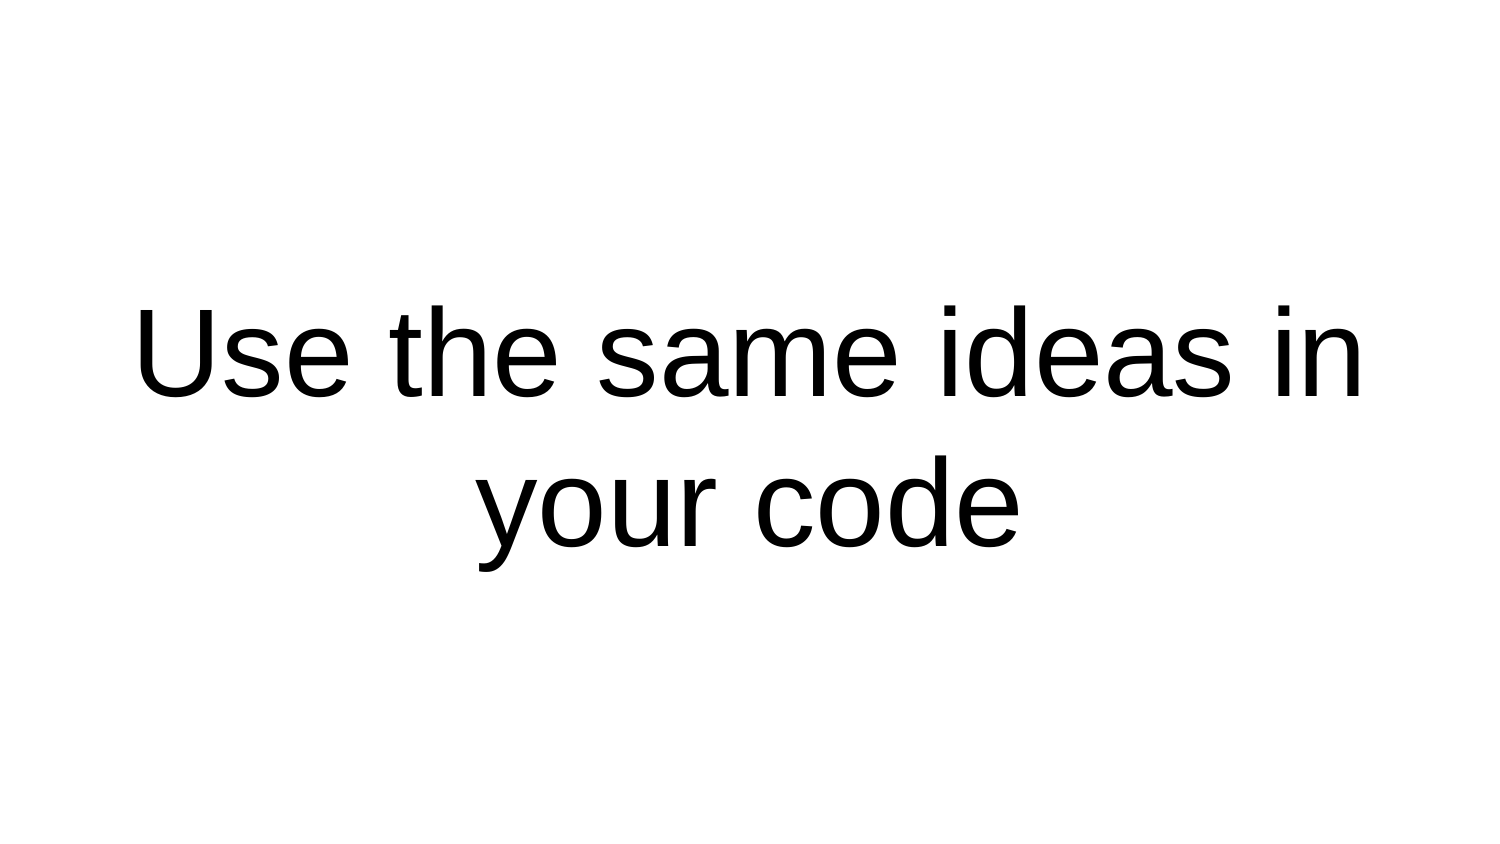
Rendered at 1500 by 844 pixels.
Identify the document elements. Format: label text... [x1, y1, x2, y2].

title Use the same ideas in your code [67, 44, 1433, 799]
